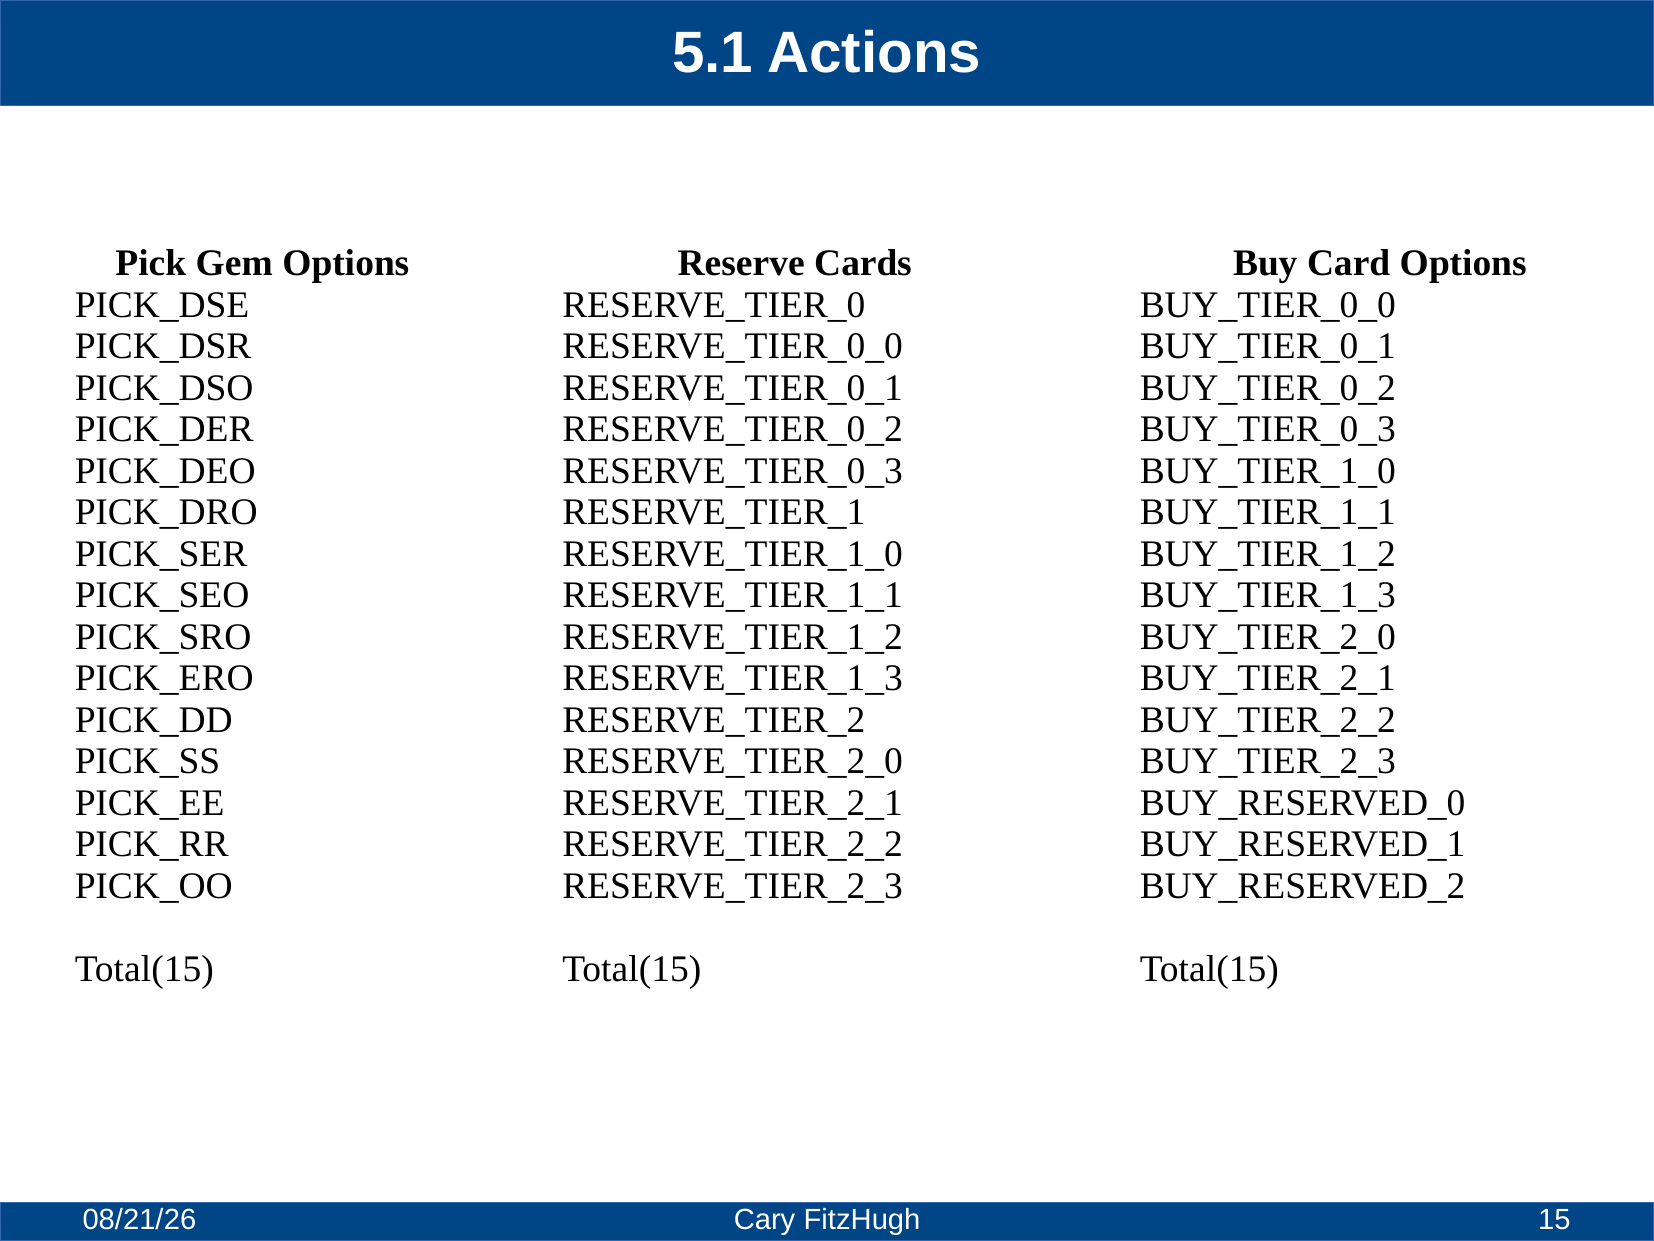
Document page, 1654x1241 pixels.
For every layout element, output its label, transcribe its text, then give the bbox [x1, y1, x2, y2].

text_box Buy Card Options BUY_TIER_0_0 BUY_TIER_0_1 BUY_TIER_0_2 BUY_TIER_0_3 BUY_TIER_1_0 BUY_TIER_1_1 BUY_TIER_1_2 BUY_TIER_1_3 BUY_TIER_2_0 BUY_TIER_2_1 BUY_TIER_2_2 BUY_TIER_2_3 BUY_RESERVED_0 BUY_RESERVED_1 BUY_RESERVED_2 Total(15) [1125, 234, 1636, 1122]
text_box Pick Gem Options PICK_DSE PICK_DSR PICK_DSO PICK_DER PICK_DEO PICK_DRO PICK_SER PICK_SEO PICK_SRO PICK_ERO PICK_DD PICK_SS PICK_EE PICK_RR PICK_OO Total(15) [60, 234, 466, 1081]
title 5.1 Actions [0, 0, 1654, 106]
text_box Reserve Cards RESERVE_TIER_0 RESERVE_TIER_0_0 RESERVE_TIER_0_1 RESERVE_TIER_0_2 RESERVE_TIER_0_3 RESERVE_TIER_1 RESERVE_TIER_1_0 RESERVE_TIER_1_1 RESERVE_TIER_1_2 RESERVE_TIER_1_3 RESERVE_TIER_2 RESERVE_TIER_2_0 RESERVE_TIER_2_1 RESERVE_TIER_2_2 RESERVE_TIER_2_3 Total(15) [547, 234, 1043, 997]
